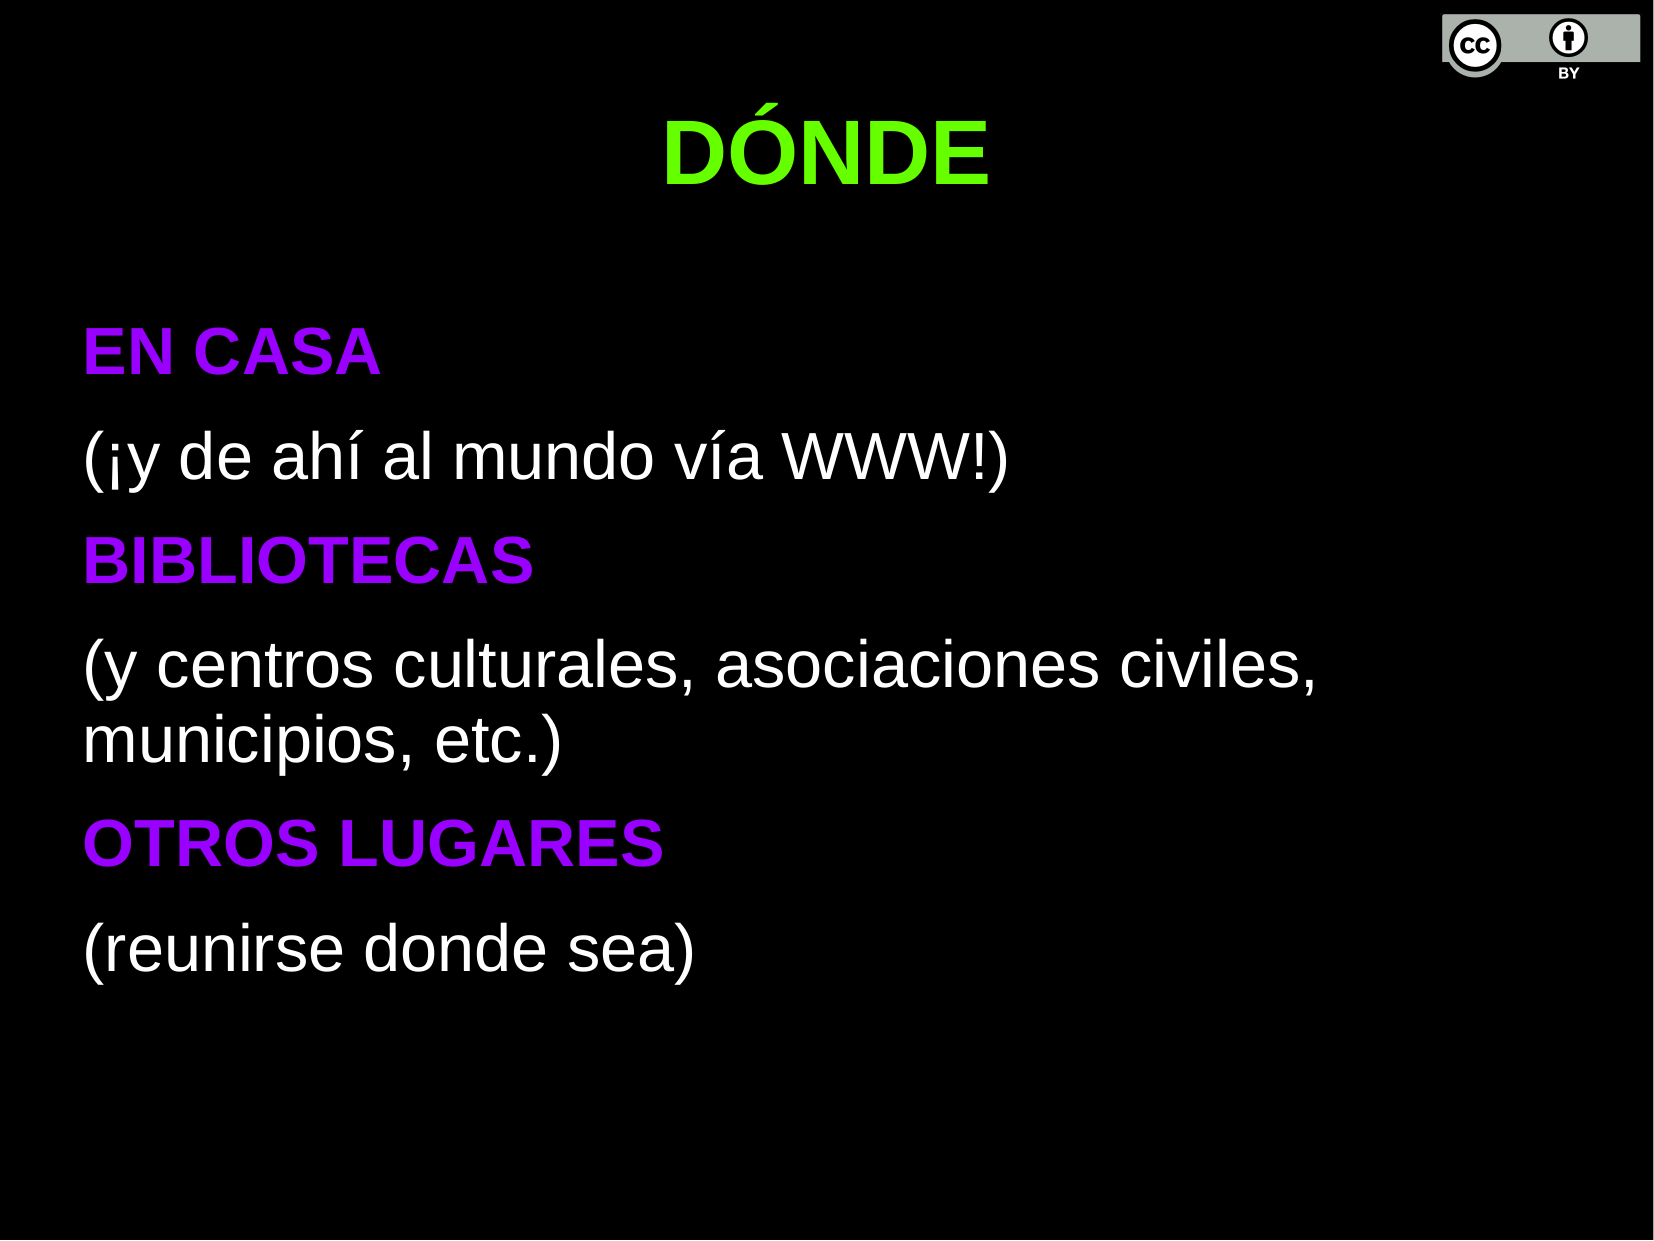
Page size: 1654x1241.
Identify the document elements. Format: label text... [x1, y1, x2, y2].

list EN CASA (¡y de ahí al mundo vía WWW!) BIBLIOTECAS (y centros culturales, asociaciones civiles, municipios, etc.) OTROS LUGARES (reunirse donde sea) [82, 290, 1571, 1010]
title DÓNDE [82, 49, 1571, 257]
picture [1440, 12, 1642, 83]
